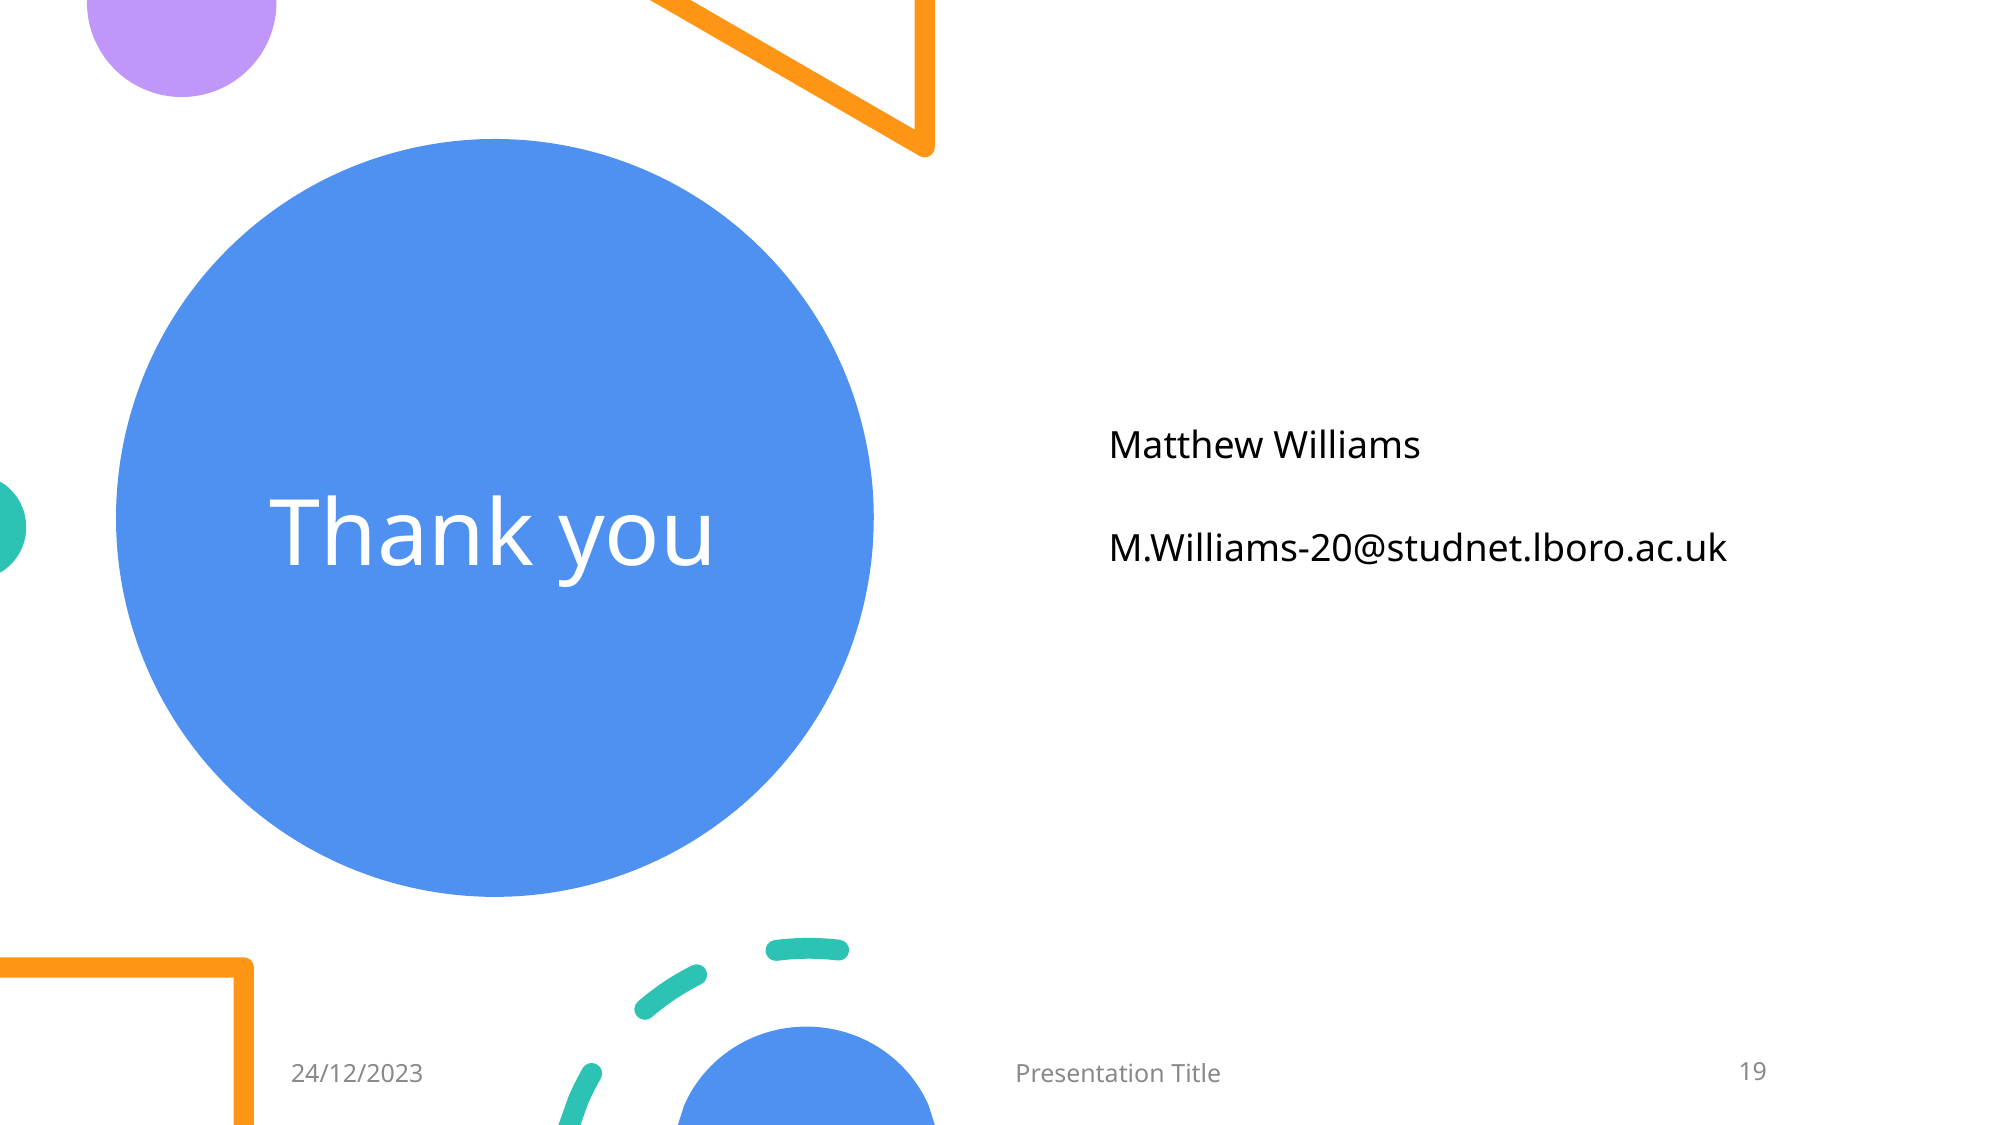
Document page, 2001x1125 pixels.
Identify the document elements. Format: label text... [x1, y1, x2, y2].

list Matthew Williams M.Williams-20@studnet.lboro.ac.uk [1093, 418, 1867, 707]
text_box [1723, 1042, 1864, 1103]
text_box 24/12/2023 [276, 1042, 530, 1103]
text_box Presentation Title [1000, 1042, 1676, 1103]
title Thank you [228, 202, 760, 871]
